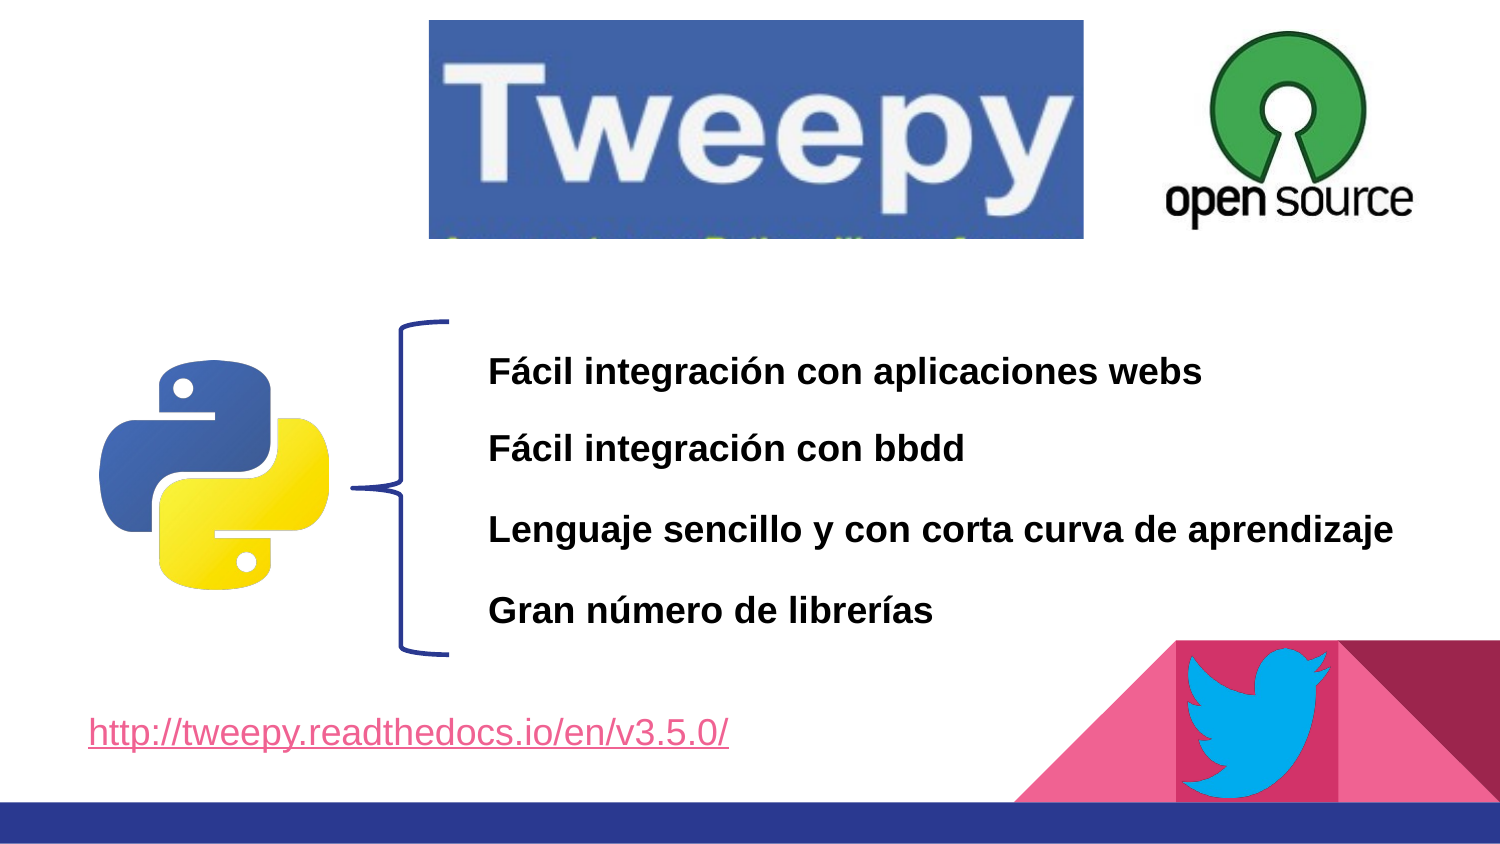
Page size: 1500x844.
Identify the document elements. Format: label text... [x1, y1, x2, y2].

picture [1181, 648, 1282, 798]
picture [428, 20, 1084, 239]
text_box Gran número de librerías [473, 570, 1024, 639]
picture [1114, 29, 1466, 231]
text_box http://tweepy.readthedocs.io/en/v3.5.0/ [73, 692, 1024, 776]
text_box Fácil integración con aplicaciones webs [473, 332, 1297, 401]
text_box Lenguaje sencillo y con corta curva de aprendizaje [473, 490, 1411, 559]
picture [99, 360, 329, 590]
text_box [352, 321, 450, 655]
text_box Fácil integración con bbdd [473, 409, 1054, 478]
picture [1244, 648, 1331, 798]
